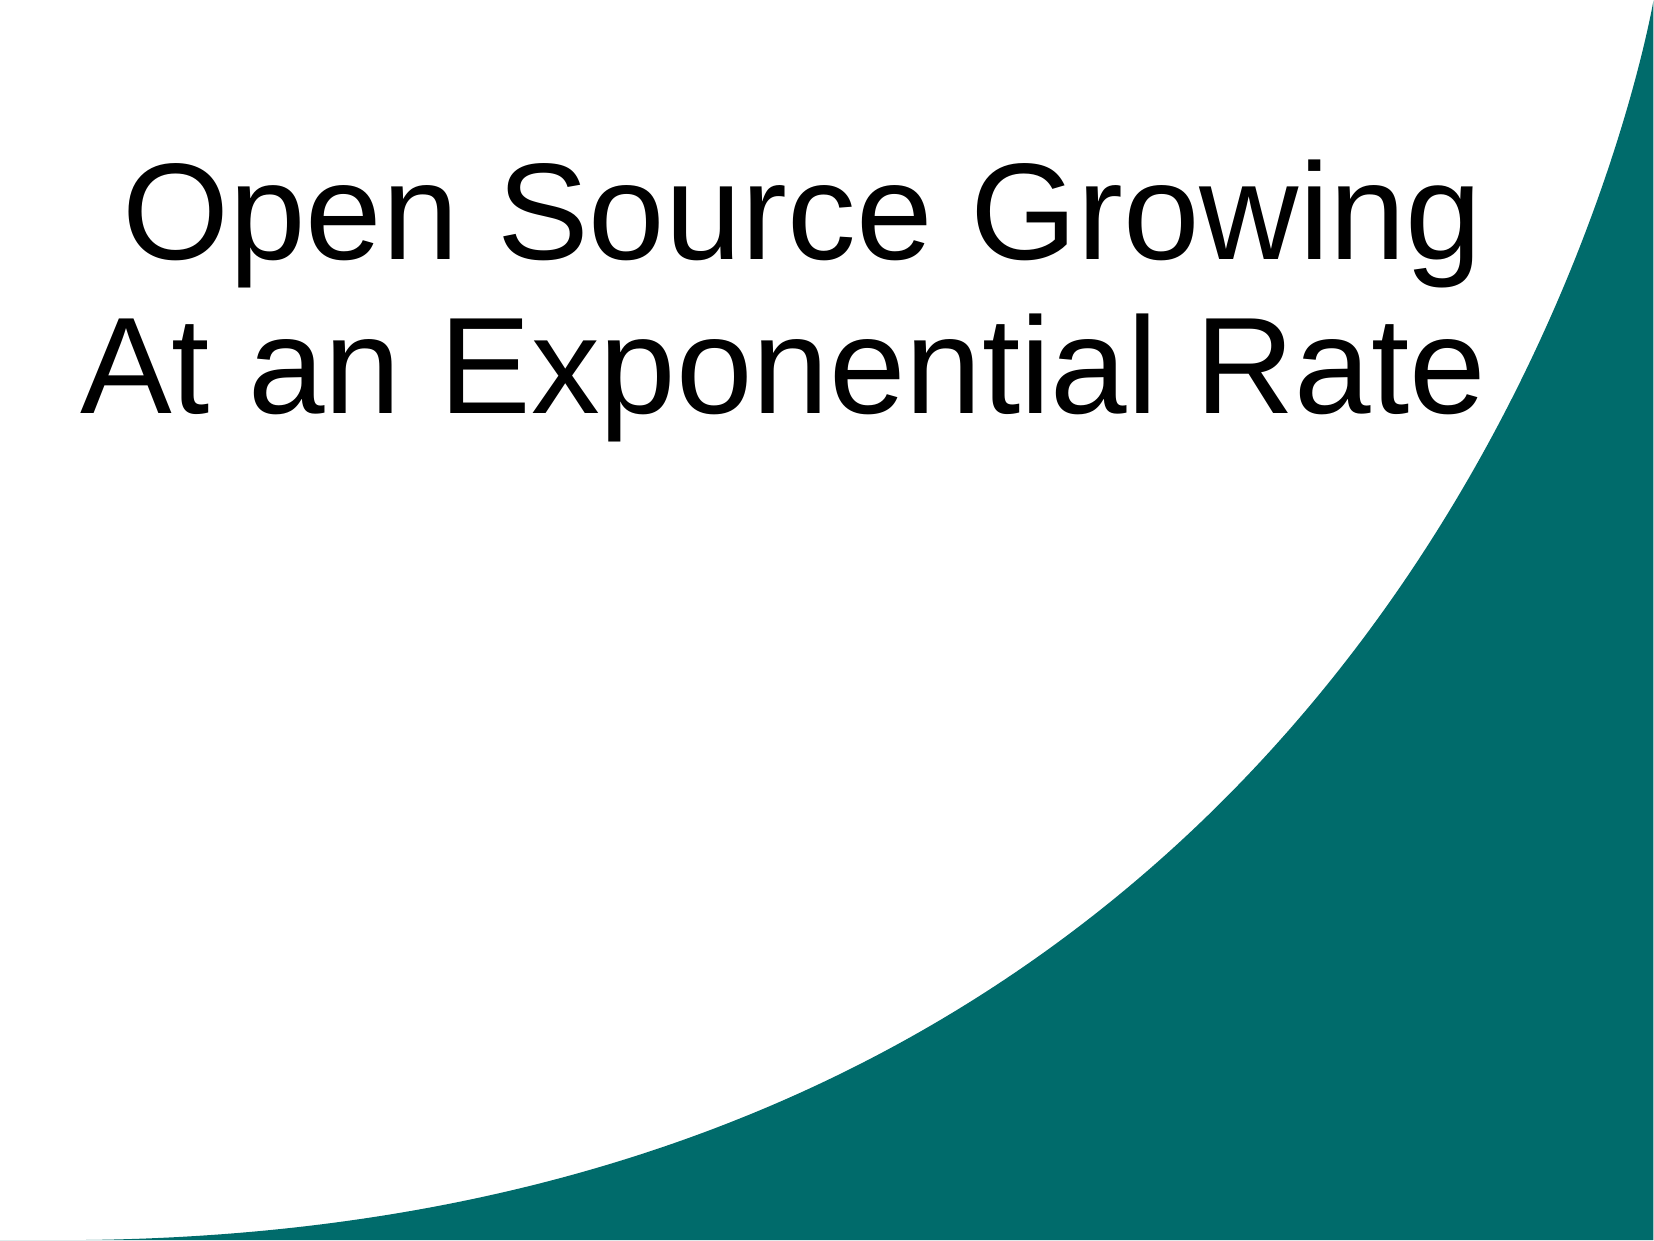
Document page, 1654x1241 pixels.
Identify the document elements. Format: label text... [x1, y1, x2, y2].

title Open Source Growing At an Exponential Rate [59, 135, 1548, 443]
text_box [0, 0, 1654, 1241]
